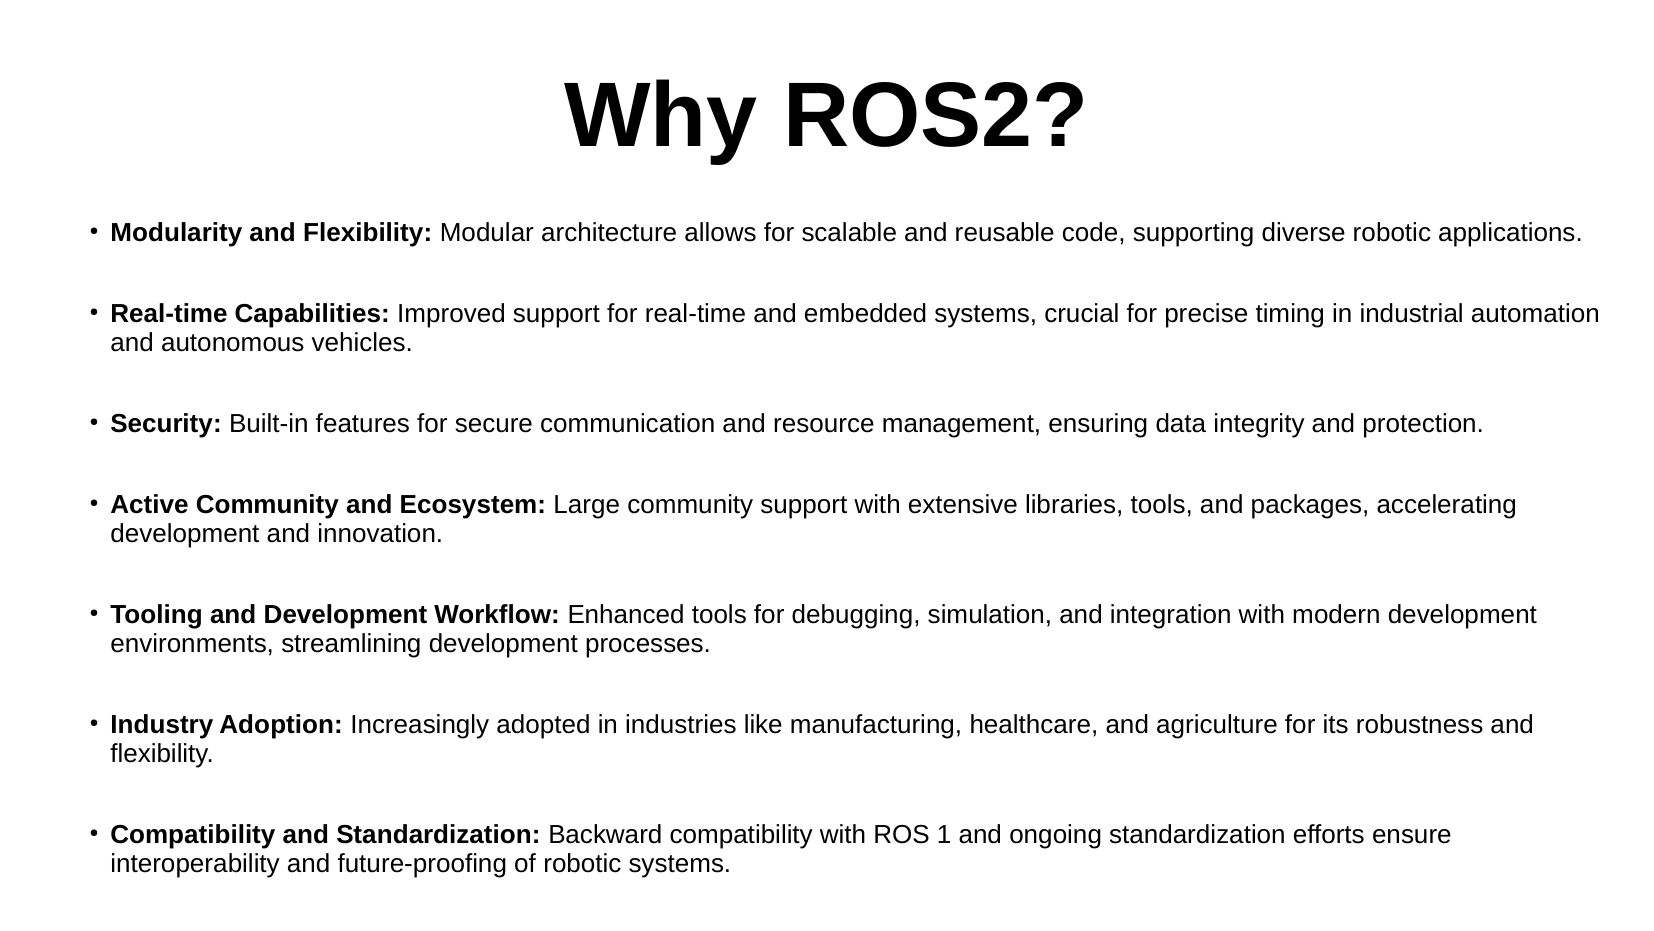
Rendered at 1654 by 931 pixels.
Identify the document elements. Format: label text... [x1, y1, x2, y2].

title Why ROS2? [82, 37, 1571, 193]
list Modularity and Flexibility: Modular architecture allows for scalable and reusable code, supporting diverse robotic applications. Real-time Capabilities: Improved support for real-time and embedded systems, crucial for precise timing in industrial automation and autonomous vehicles. Security: Built-in features for secure communication and resource management, ensuring data integrity and protection. Active Community and Ecosystem: Large community support with extensive libraries, tools, and packages, accelerating development and innovation. Tooling and Development Workflow: Enhanced tools for debugging, simulation, and integration with modern development environments, streamlining development processes. Industry Adoption: Increasingly adopted in industries like manufacturing, healthcare, and agriculture for its robustness and flexibility. Compatibility and Standardization: Backward compatibility with ROS 1 and ongoing standardization efforts ensure interoperability and future-proofing of robotic systems. [82, 217, 1608, 902]
